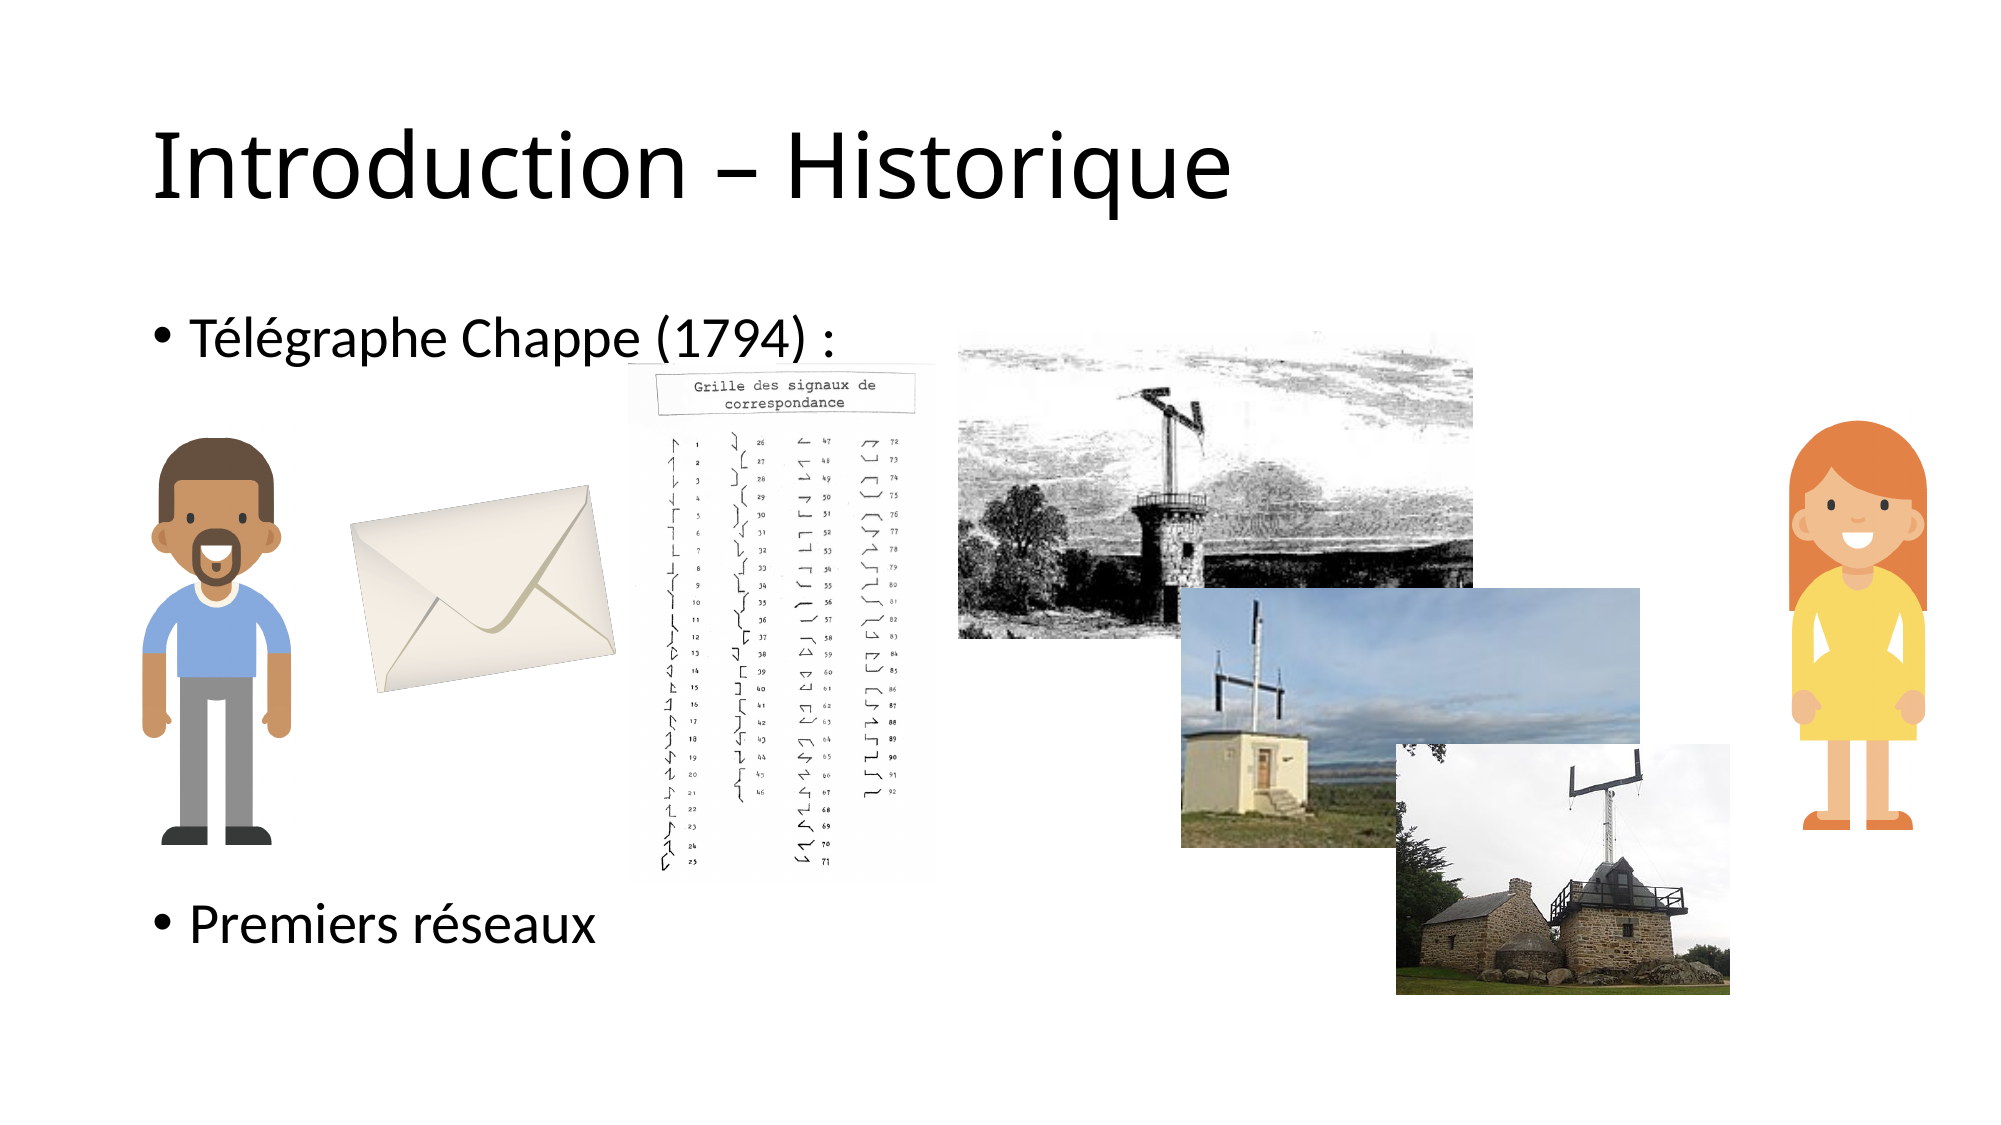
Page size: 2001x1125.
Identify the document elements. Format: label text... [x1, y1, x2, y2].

picture [628, 363, 936, 882]
list Télégraphe Chappe (1794) : Premiers réseaux [137, 299, 1863, 1014]
picture [124, 423, 306, 855]
picture [350, 485, 616, 693]
picture [1181, 588, 1730, 995]
title Introduction – Historique [137, 59, 1863, 278]
picture [1775, 407, 1950, 839]
